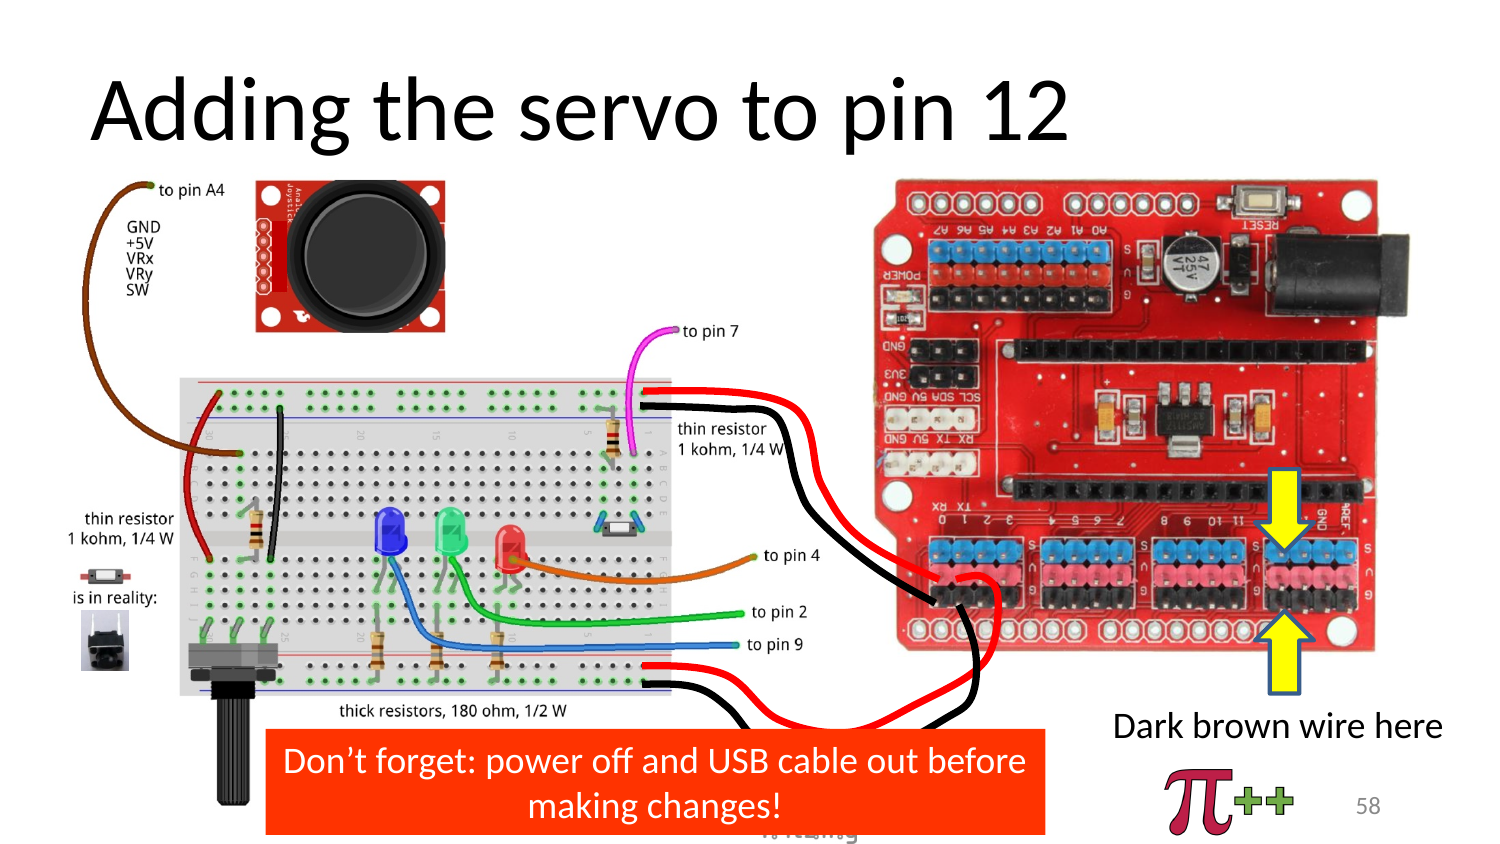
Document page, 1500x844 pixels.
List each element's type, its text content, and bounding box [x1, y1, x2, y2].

title Adding the servo to pin 12 [75, 33, 1426, 175]
picture [0, 173, 857, 844]
picture [868, 173, 1418, 657]
text_box [1254, 610, 1315, 693]
text_box [272, 221, 287, 292]
text_box Dark brown wire here [1057, 693, 1500, 755]
text_box [1254, 469, 1315, 552]
text_box 58 [1340, 782, 1426, 827]
text_box Don’t forget: power off and USB cable out before making changes! [265, 728, 1046, 835]
